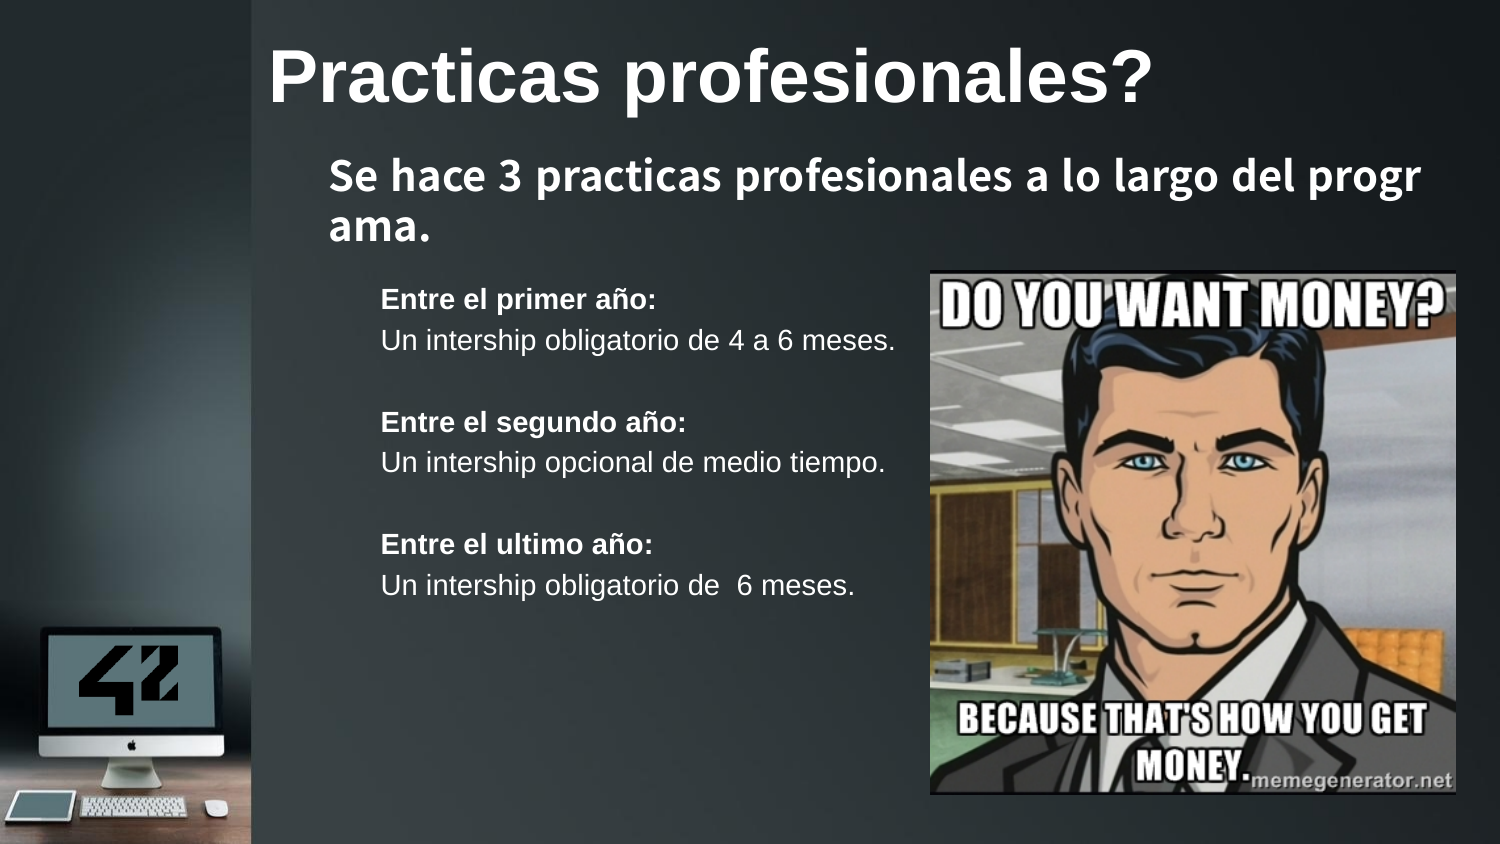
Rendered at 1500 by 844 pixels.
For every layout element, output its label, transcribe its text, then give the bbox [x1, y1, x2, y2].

list Se hace 3 practicas profesionales a lo largo del programa. [313, 161, 1459, 238]
title Practicas profesionales? [253, 0, 1500, 146]
list Entre el primer año: Un intership obligatorio de 4 a 6 meses. Entre el segundo año: Un intership opcional de medio tiempo. Entre el ultimo año: Un intership obligatorio de 6 meses. [315, 273, 930, 765]
picture [0, 0, 1500, 844]
